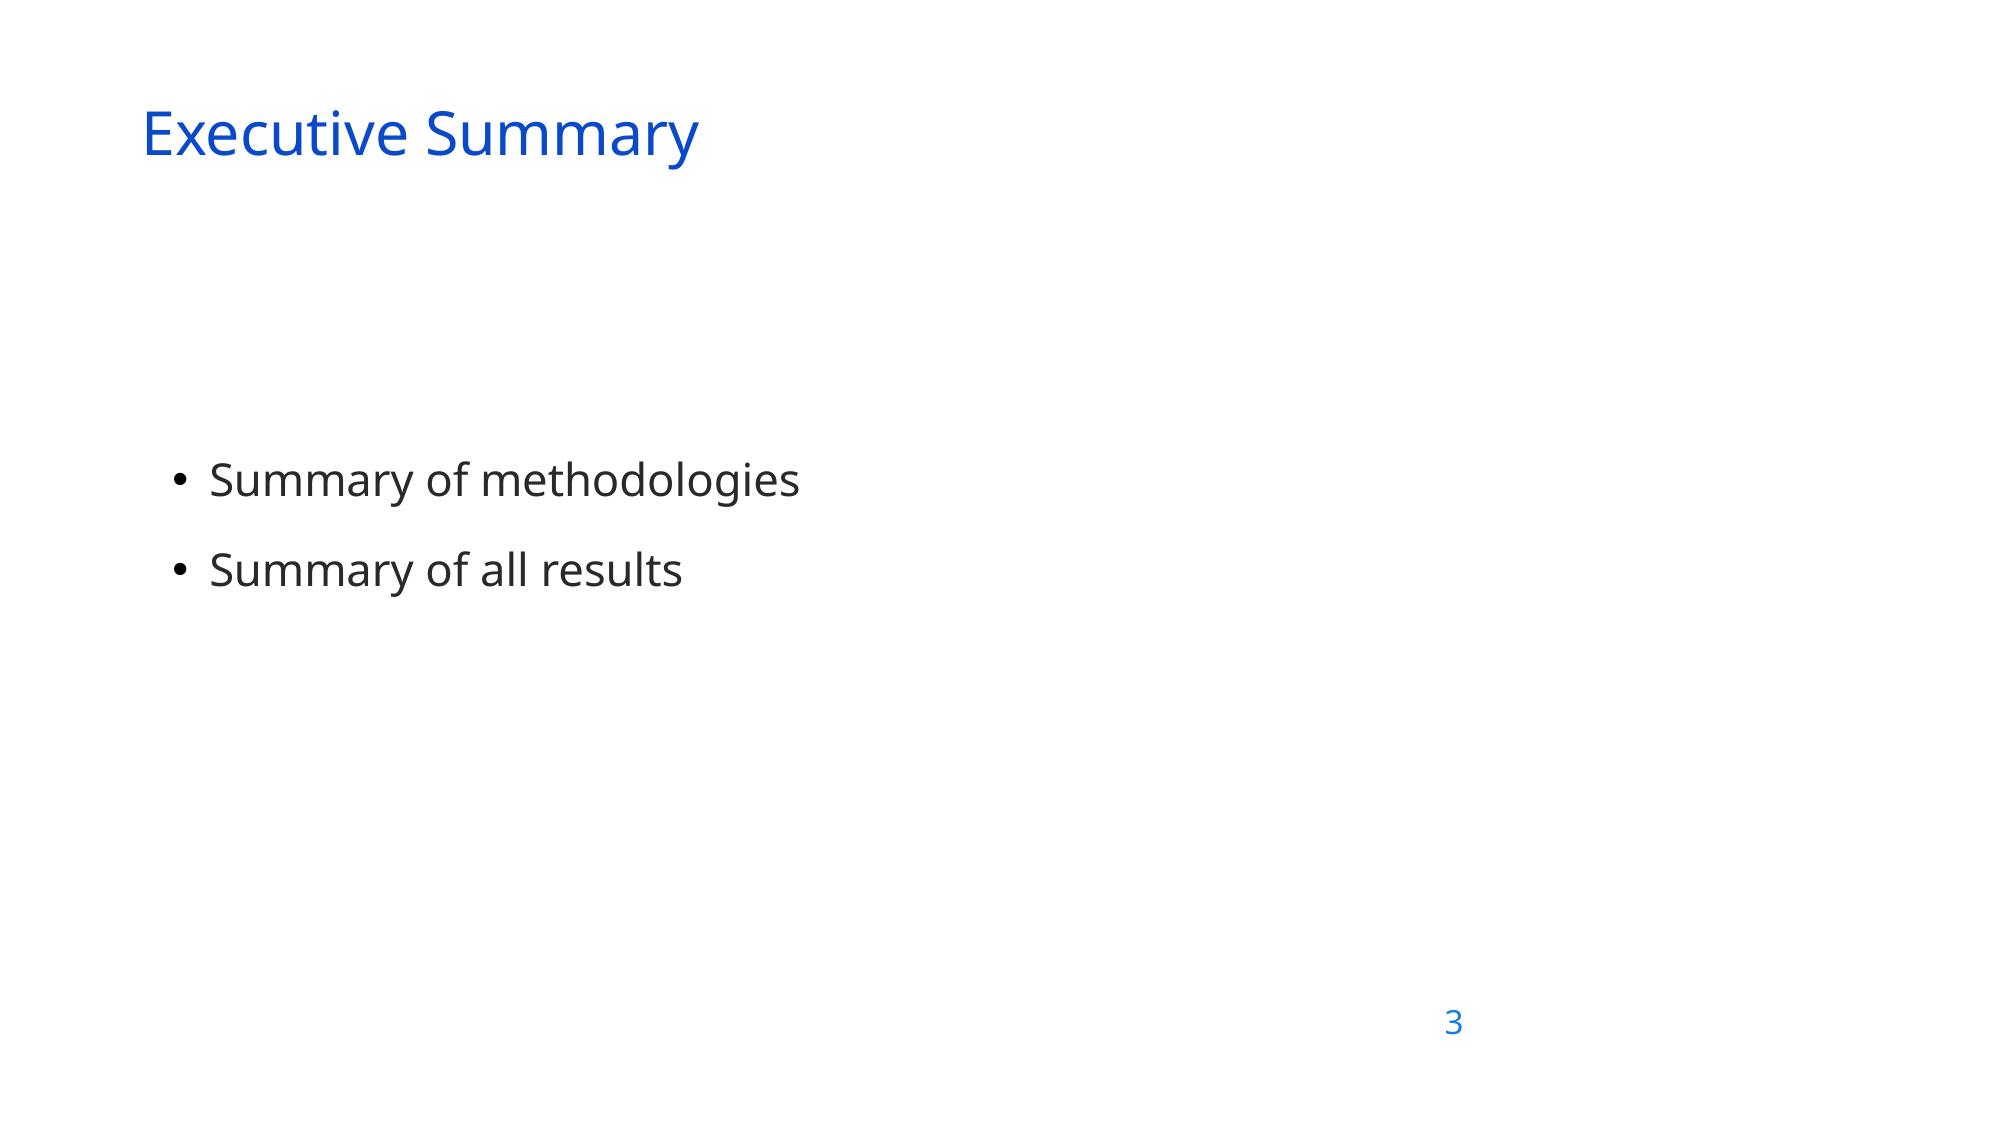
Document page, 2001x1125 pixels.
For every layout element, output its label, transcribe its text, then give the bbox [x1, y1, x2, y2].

text_box Summary of methodologies Summary of all results [157, 440, 817, 612]
text_box Executive Summary [126, 88, 1852, 179]
slide_number 3 [1429, 988, 1880, 1055]
